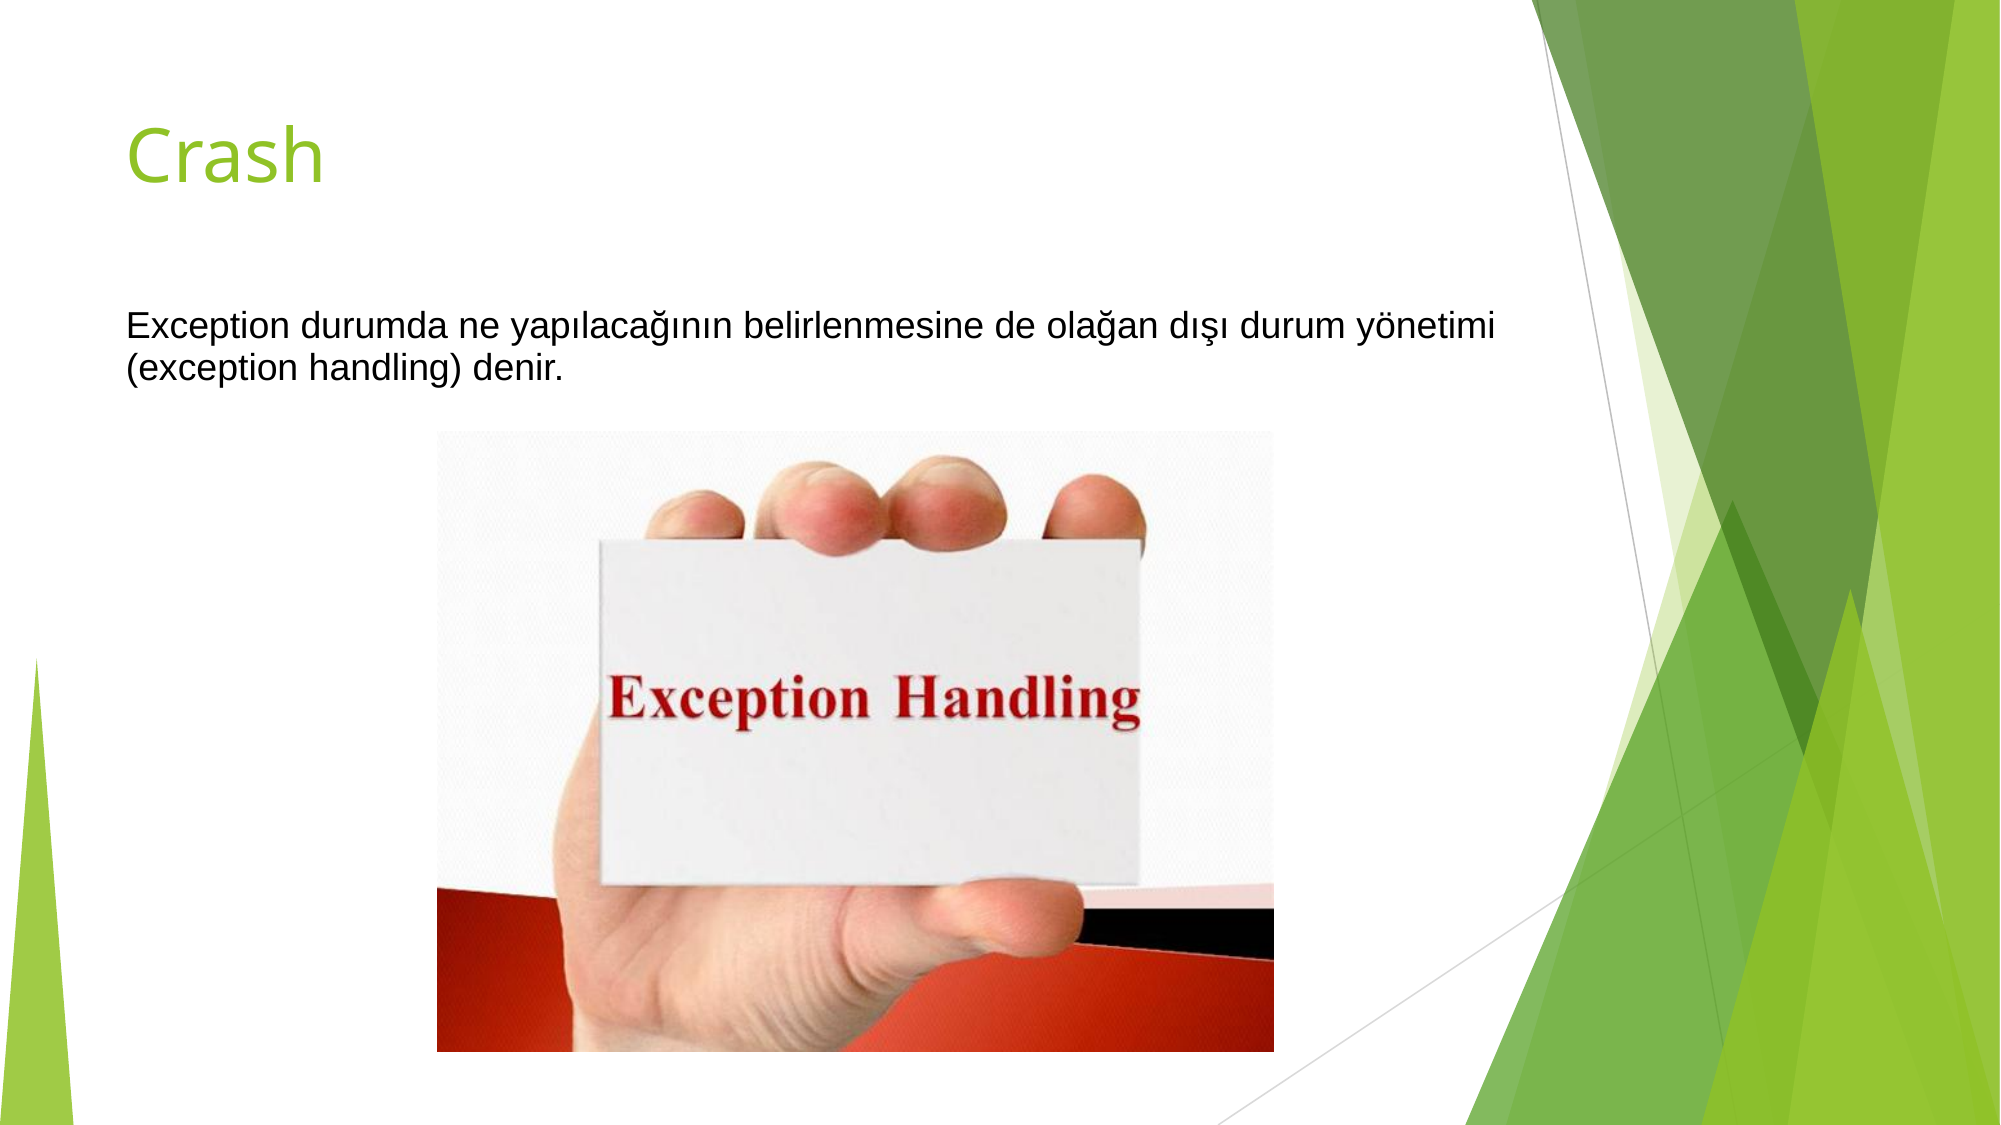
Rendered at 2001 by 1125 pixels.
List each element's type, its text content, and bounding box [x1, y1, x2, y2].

picture [437, 431, 1274, 1052]
title Crash [111, 99, 1522, 297]
text_box Exception durumda ne yapılacağının belirlenmesine de olağan dışı durum yönetimi (exception handling) denir. [111, 297, 1536, 439]
